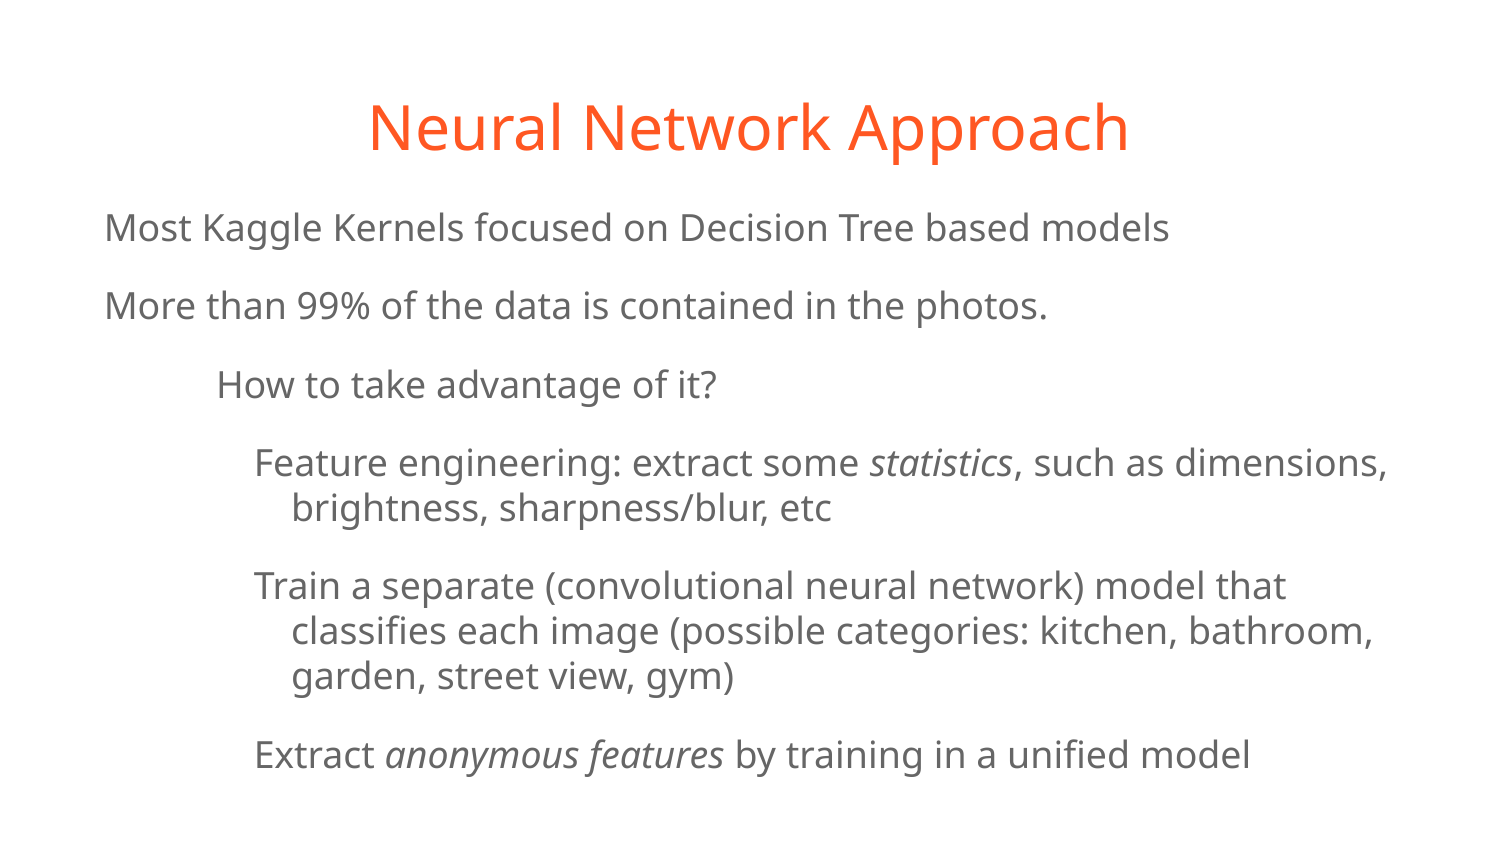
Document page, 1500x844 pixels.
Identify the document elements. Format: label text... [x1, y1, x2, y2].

list Most Kaggle Kernels focused on Decision Tree based models More than 99% of the data is contained in the photos. How to take advantage of it? Feature engineering: extract some statistics, such as dimensions, brightness, sharpness/blur, etc Train a separate (convolutional neural network) model that classifies each image (possible categories: kitchen, bathroom, garden, street view, gym) Extract anonymous features by training in a unified model [51, 189, 1449, 750]
title Neural Network Approach [51, 72, 1449, 167]
